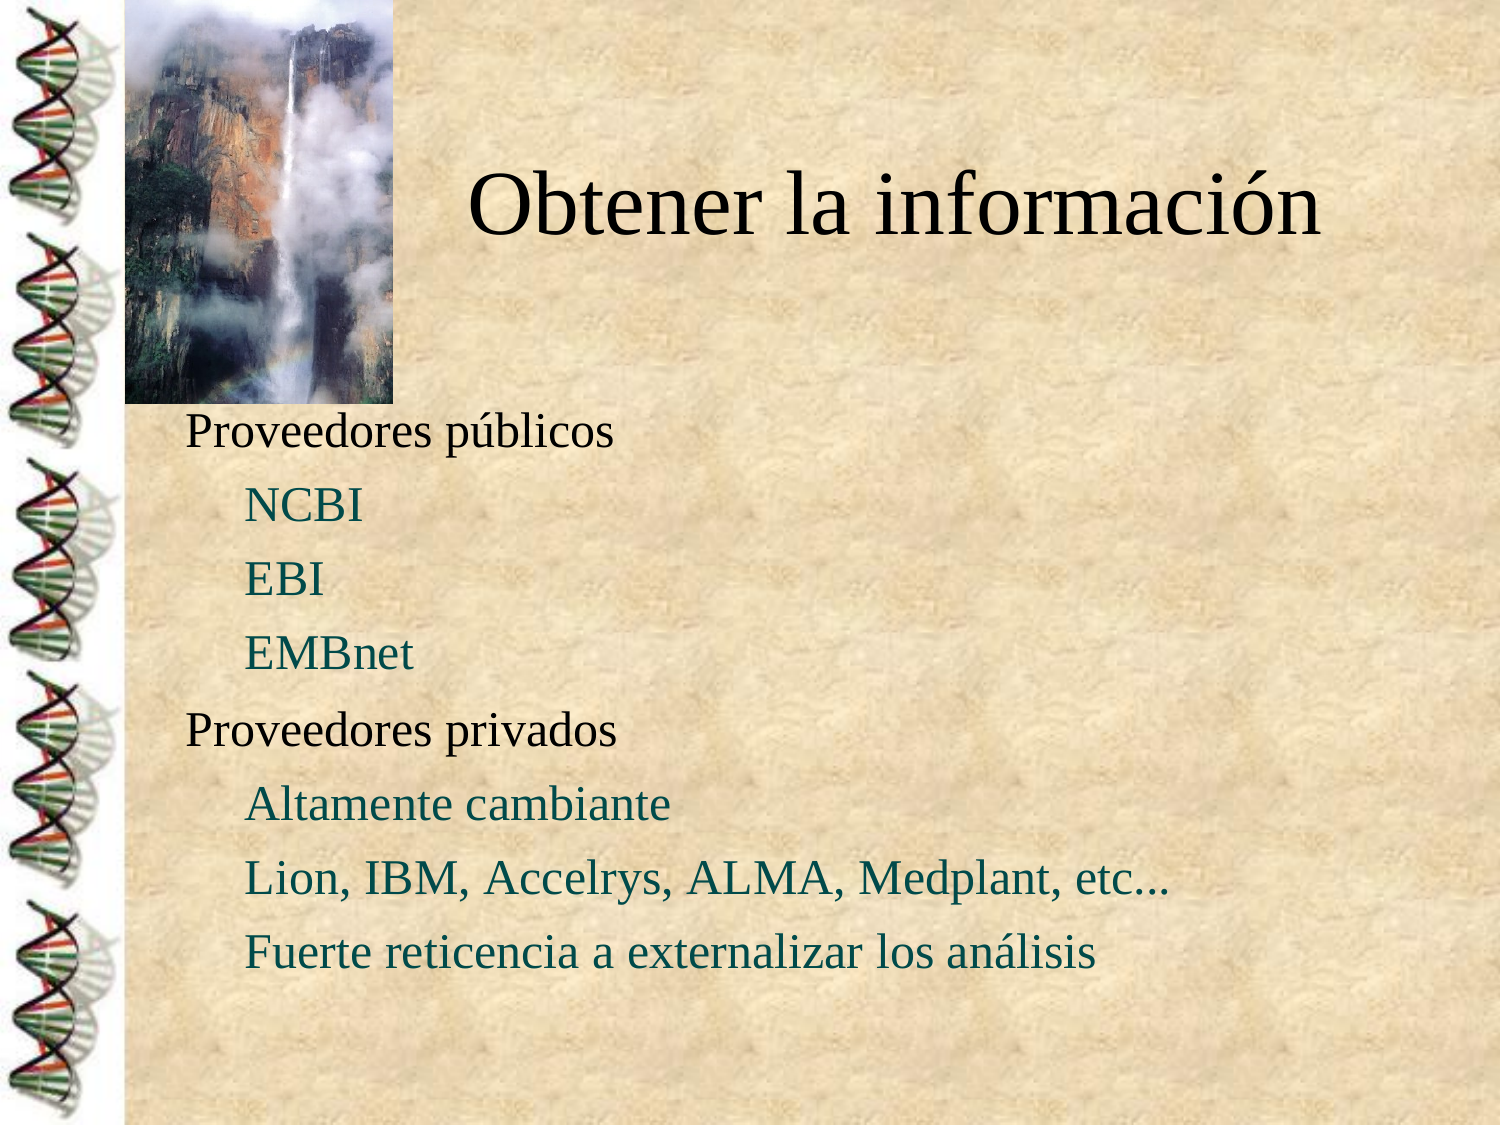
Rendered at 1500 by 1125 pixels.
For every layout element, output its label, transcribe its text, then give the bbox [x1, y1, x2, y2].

picture [0, 0, 1500, 1125]
list Proveedores públicos NCBI EBI EMBnet Proveedores privados Altamente cambiante Lion, IBM, Accelrys, ALMA, Medplant, etc... Fuerte reticencia a externalizar los análisis [185, 398, 1421, 1096]
title Obtener la información [393, 86, 1500, 314]
